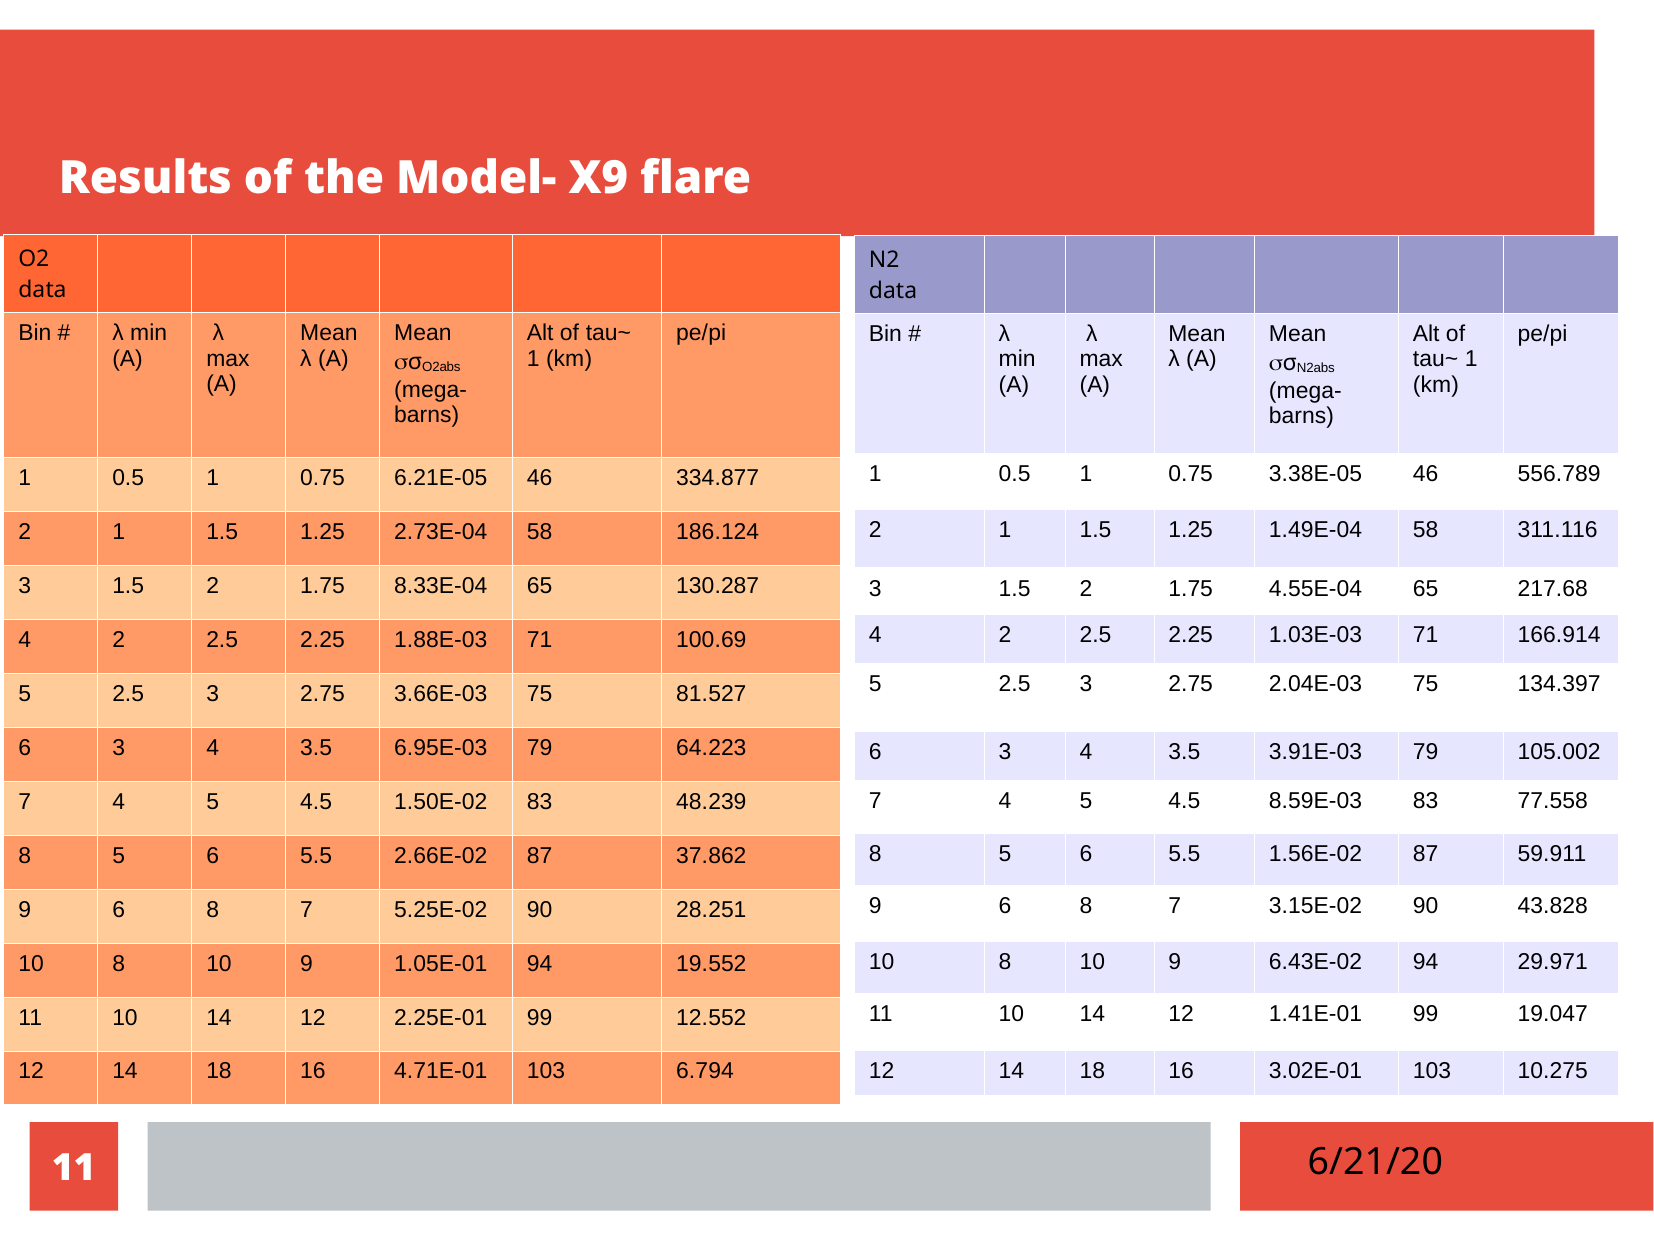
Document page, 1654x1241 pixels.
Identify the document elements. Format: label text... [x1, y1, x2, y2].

table_cell 3 [855, 568, 984, 614]
table_cell 6.21E-05 [380, 458, 512, 511]
table_cell 10 [192, 944, 285, 997]
table_cell 59.911 [1504, 834, 1618, 885]
table_cell 8 [98, 944, 191, 997]
table_cell 2.5 [192, 620, 285, 673]
table_cell 46 [513, 458, 661, 511]
table_cell 2.25E-01 [380, 998, 512, 1051]
table_cell 1 [4, 458, 97, 511]
table_cell 4 [1066, 732, 1154, 780]
table_cell λ max (A) [1066, 314, 1154, 453]
table_cell 1 [985, 510, 1065, 567]
table_cell 43.828 [1504, 886, 1618, 941]
table_cell 8.33E-04 [380, 566, 512, 619]
table_cell Mean σO2abs (mega-barns) [380, 313, 512, 457]
table_cell 8 [855, 834, 984, 885]
table_header [1399, 236, 1503, 313]
table_cell 12 [286, 998, 379, 1051]
table_cell Mean σN2abs (mega-barns) [1255, 314, 1398, 453]
table_cell 4.55E-04 [1255, 568, 1398, 614]
table_cell 8 [4, 836, 97, 889]
title Results of the Model- X9 flare [59, 59, 1595, 207]
table_cell 8 [985, 942, 1065, 993]
table_cell 18 [1066, 1051, 1154, 1095]
table_cell Bin # [855, 314, 984, 453]
table_cell Alt of tau~ 1 (km) [1399, 314, 1503, 453]
table_cell 6 [985, 886, 1065, 941]
table_cell 64.223 [662, 728, 840, 781]
table_cell 2 [98, 620, 191, 673]
table_cell 10 [98, 998, 191, 1051]
table_cell 6 [855, 732, 984, 780]
table_cell 8.59E-03 [1255, 781, 1398, 833]
table_cell 94 [1399, 942, 1503, 993]
table_cell Bin # [4, 313, 97, 457]
table_cell 2.5 [1066, 615, 1154, 663]
table_cell 186.124 [662, 512, 840, 565]
table_header [513, 235, 661, 312]
table_cell 2.25 [286, 620, 379, 673]
table_cell 94 [513, 944, 661, 997]
table_cell 2.75 [286, 674, 379, 727]
table_cell 9 [1155, 942, 1254, 993]
table_cell 3 [1066, 664, 1154, 731]
table_cell 1.5 [985, 568, 1065, 614]
table_cell 75 [1399, 664, 1503, 731]
table_cell 19.552 [662, 944, 840, 997]
table_header [1155, 236, 1254, 313]
table_cell 0.75 [286, 458, 379, 511]
table_cell 1 [98, 512, 191, 565]
table_cell 10.275 [1504, 1051, 1618, 1095]
table_cell 4 [4, 620, 97, 673]
table_cell 2 [1066, 568, 1154, 614]
table_cell 2 [985, 615, 1065, 663]
table_cell 1.88E-03 [380, 620, 512, 673]
table_cell 10 [985, 994, 1065, 1050]
table_cell 6 [192, 836, 285, 889]
table_header [662, 235, 840, 312]
table_cell 3.38E-05 [1255, 454, 1398, 509]
table_cell 75 [513, 674, 661, 727]
table_cell 1 [1066, 454, 1154, 509]
table_cell 99 [513, 998, 661, 1051]
table_cell λ min (A) [985, 314, 1065, 453]
table_cell 1.49E-04 [1255, 510, 1398, 567]
table_cell 4 [98, 782, 191, 835]
table_cell 5.5 [286, 836, 379, 889]
table_cell pe/pi [1504, 314, 1618, 453]
table_cell 14 [98, 1052, 191, 1104]
table_cell 9 [286, 944, 379, 997]
table_cell 10 [1066, 942, 1154, 993]
table_cell 2 [855, 510, 984, 567]
table_cell 65 [1399, 568, 1503, 614]
table_cell Alt of tau~ 1 (km) [513, 313, 661, 457]
table_cell 5 [4, 674, 97, 727]
table_cell Mean λ (A) [286, 313, 379, 457]
table_cell 10 [855, 942, 984, 993]
table_cell 3 [985, 732, 1065, 780]
table_header [1504, 236, 1618, 313]
table_cell 556.789 [1504, 454, 1618, 509]
table_cell 37.862 [662, 836, 840, 889]
table_cell 103 [513, 1052, 661, 1104]
table_cell 7 [1155, 886, 1254, 941]
table_header [98, 235, 191, 312]
table_cell 81.527 [662, 674, 840, 727]
table_cell 4.71E-01 [380, 1052, 512, 1104]
table_cell 2.66E-02 [380, 836, 512, 889]
table_cell 3 [192, 674, 285, 727]
table_cell 2.75 [1155, 664, 1254, 731]
table_cell 9 [855, 886, 984, 941]
table_cell 6.43E-02 [1255, 942, 1398, 993]
table_cell 103 [1399, 1051, 1503, 1095]
table_header [286, 235, 379, 312]
table_cell 4.5 [1155, 781, 1254, 833]
table_cell 5 [985, 834, 1065, 885]
table_cell 6 [4, 728, 97, 781]
table_header N2 data [855, 236, 984, 313]
table_cell 9 [4, 890, 97, 943]
table_cell 16 [1155, 1051, 1254, 1095]
table_cell 4 [985, 781, 1065, 833]
table_cell 0.5 [985, 454, 1065, 509]
table_cell 58 [1399, 510, 1503, 567]
table_cell 3 [4, 566, 97, 619]
table_cell 1.56E-02 [1255, 834, 1398, 885]
table_cell 0.5 [98, 458, 191, 511]
table_cell 1.05E-01 [380, 944, 512, 997]
table_cell Mean λ (A) [1155, 314, 1254, 453]
table_cell 2 [192, 566, 285, 619]
table_header [1255, 236, 1398, 313]
table_cell 83 [1399, 781, 1503, 833]
table_cell 1.5 [98, 566, 191, 619]
table_header [192, 235, 285, 312]
text_box 6/21/20 [1293, 1126, 1486, 1186]
table_cell 8 [1066, 886, 1154, 941]
table_cell 46 [1399, 454, 1503, 509]
table_cell 6.95E-03 [380, 728, 512, 781]
table_cell 3.15E-02 [1255, 886, 1398, 941]
table_cell 77.558 [1504, 781, 1618, 833]
table_cell 2.25 [1155, 615, 1254, 663]
table_cell 1.75 [1155, 568, 1254, 614]
table_cell 19.047 [1504, 994, 1618, 1050]
table_cell 3 [98, 728, 191, 781]
table_cell 14 [192, 998, 285, 1051]
table_cell λ max (A) [192, 313, 285, 457]
table_cell 166.914 [1504, 615, 1618, 663]
table_cell 65 [513, 566, 661, 619]
table_cell 1.25 [286, 512, 379, 565]
table_cell 3.91E-03 [1255, 732, 1398, 780]
table_header [985, 236, 1065, 313]
table_cell 3.5 [286, 728, 379, 781]
table_cell 2 [4, 512, 97, 565]
table_cell 5 [1066, 781, 1154, 833]
table_cell 79 [513, 728, 661, 781]
table_cell 6 [98, 890, 191, 943]
table_cell 5 [98, 836, 191, 889]
table_cell 7 [4, 782, 97, 835]
table_cell 48.239 [662, 782, 840, 835]
table_cell 83 [513, 782, 661, 835]
table_cell 14 [1066, 994, 1154, 1050]
table_cell 79 [1399, 732, 1503, 780]
table_cell 0.75 [1155, 454, 1254, 509]
table_cell 12 [1155, 994, 1254, 1050]
table_header O2 data [4, 235, 97, 312]
table_cell 99 [1399, 994, 1503, 1050]
table_cell 1.25 [1155, 510, 1254, 567]
table_cell 1.50E-02 [380, 782, 512, 835]
table_cell 18 [192, 1052, 285, 1104]
table_cell 7 [286, 890, 379, 943]
table_cell 1.5 [192, 512, 285, 565]
table_cell 6 [1066, 834, 1154, 885]
table_cell 14 [985, 1051, 1065, 1095]
table_cell 4.5 [286, 782, 379, 835]
table_cell 100.69 [662, 620, 840, 673]
table_cell pe/pi [662, 313, 840, 457]
table_cell 90 [513, 890, 661, 943]
table_cell 3.66E-03 [380, 674, 512, 727]
table_cell 311.116 [1504, 510, 1618, 567]
table_cell 11 [4, 998, 97, 1051]
table_cell 2.5 [98, 674, 191, 727]
table_cell 3.02E-01 [1255, 1051, 1398, 1095]
table_header [380, 235, 512, 312]
table_cell 1 [855, 454, 984, 509]
table_cell 5 [192, 782, 285, 835]
table_cell 87 [1399, 834, 1503, 885]
table_cell 10 [4, 944, 97, 997]
table_cell 3.5 [1155, 732, 1254, 780]
table_cell 29.971 [1504, 942, 1618, 993]
table_cell 105.002 [1504, 732, 1618, 780]
table_cell 5.5 [1155, 834, 1254, 885]
table_cell 134.397 [1504, 664, 1618, 731]
table_cell 12.552 [662, 998, 840, 1051]
table_cell 5 [855, 664, 984, 731]
table_cell 1.41E-01 [1255, 994, 1398, 1050]
table_cell 16 [286, 1052, 379, 1104]
table_cell 4 [855, 615, 984, 663]
table_cell 1.03E-03 [1255, 615, 1398, 663]
table_cell 2.04E-03 [1255, 664, 1398, 731]
table_cell 6.794 [662, 1052, 840, 1104]
table_cell 58 [513, 512, 661, 565]
table_cell 71 [1399, 615, 1503, 663]
table_cell 217.68 [1504, 568, 1618, 614]
table_cell 12 [855, 1051, 984, 1095]
table_cell 4 [192, 728, 285, 781]
table_cell 11 [855, 994, 984, 1050]
table_cell 334.877 [662, 458, 840, 511]
table_cell 71 [513, 620, 661, 673]
table_cell 130.287 [662, 566, 840, 619]
table_cell 1.5 [1066, 510, 1154, 567]
table_cell 90 [1399, 886, 1503, 941]
table_cell 2.73E-04 [380, 512, 512, 565]
table_cell λ min (A) [98, 313, 191, 457]
table_header [1066, 236, 1154, 313]
table_cell 87 [513, 836, 661, 889]
table_cell 7 [855, 781, 984, 833]
table_cell 1 [192, 458, 285, 511]
table_cell 2.5 [985, 664, 1065, 731]
table_cell 28.251 [662, 890, 840, 943]
table_cell 1.75 [286, 566, 379, 619]
table_cell 12 [4, 1052, 97, 1104]
table_cell 5.25E-02 [380, 890, 512, 943]
